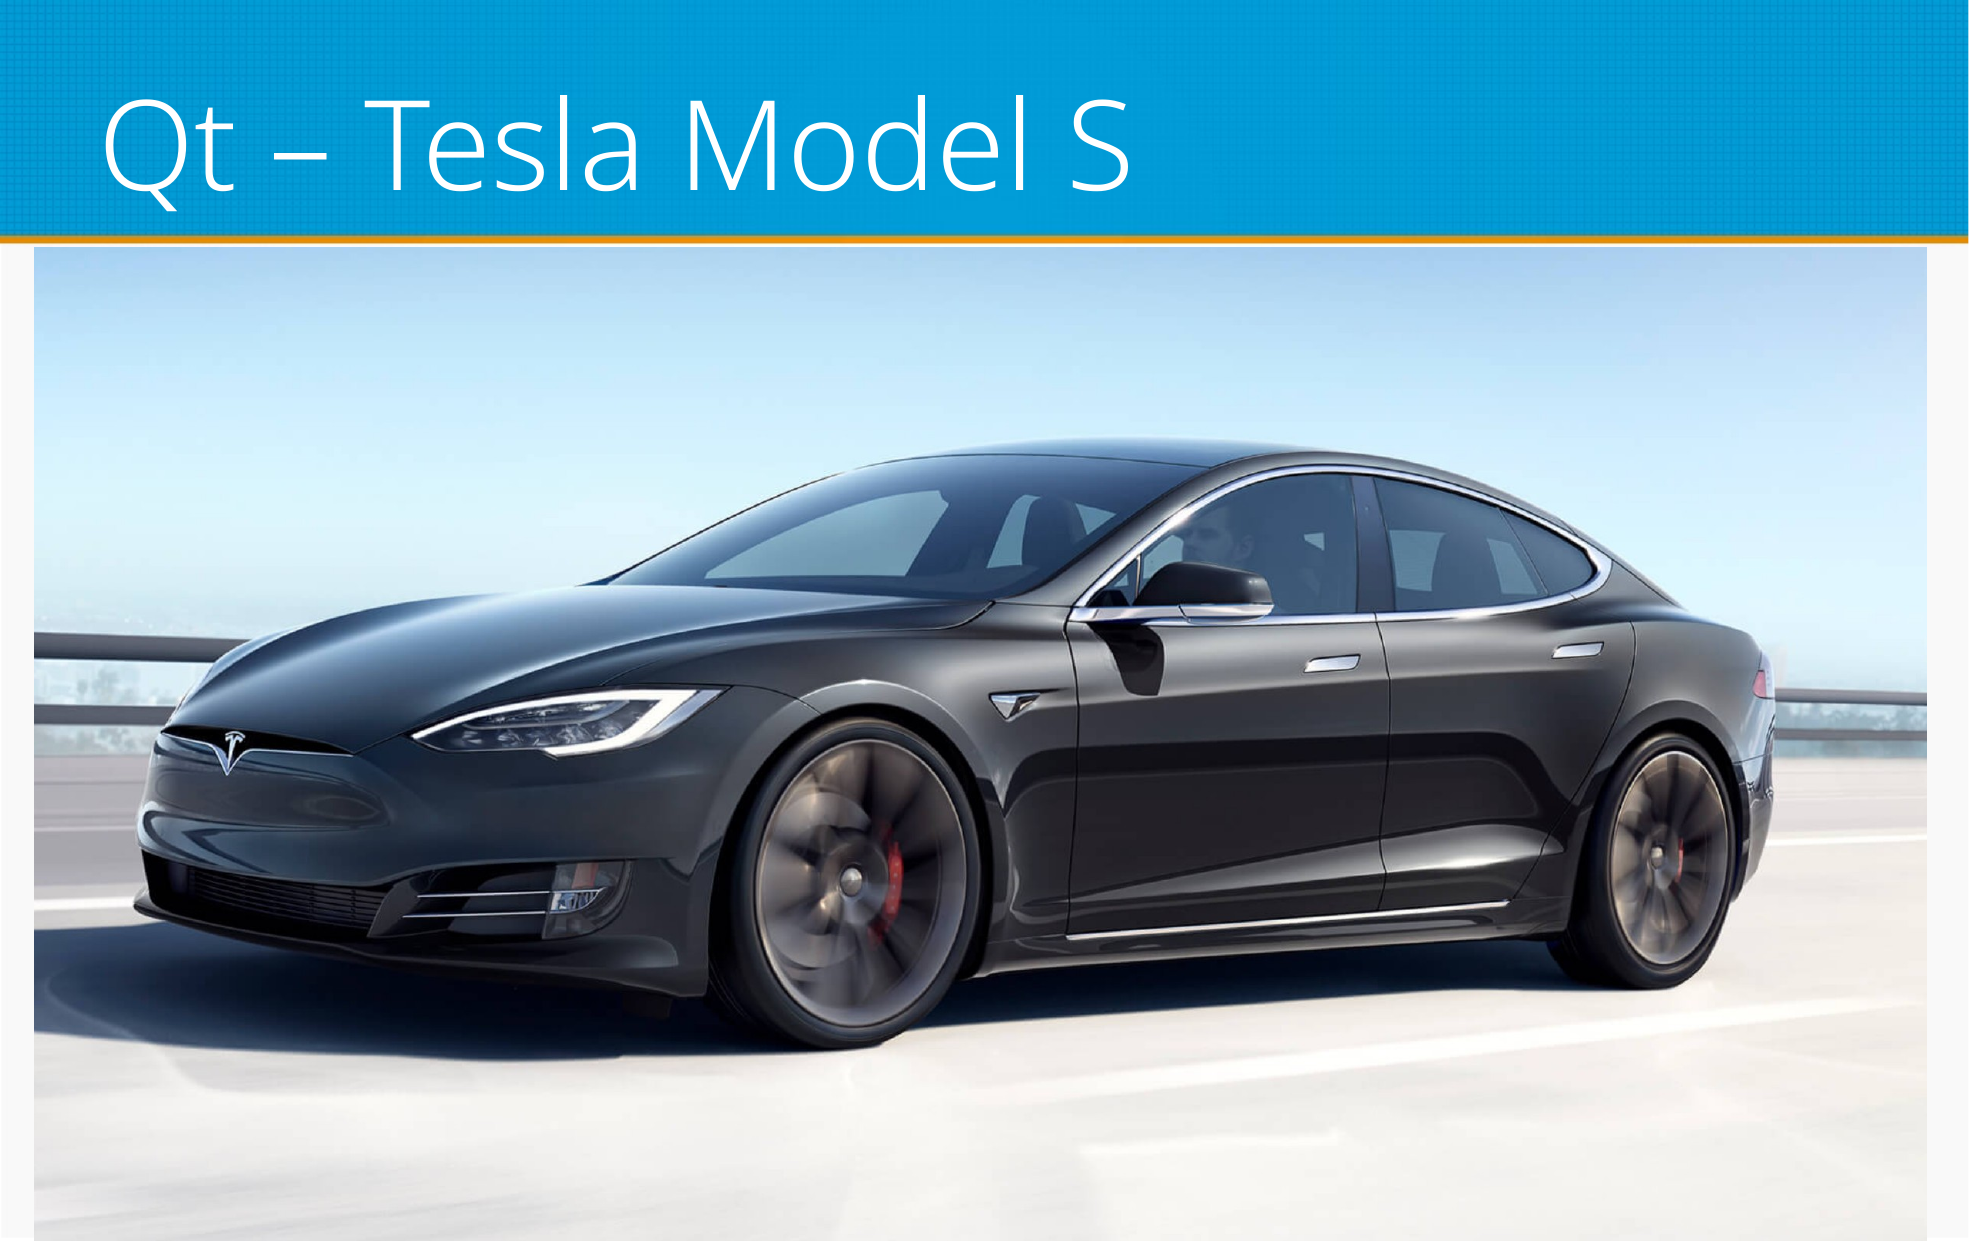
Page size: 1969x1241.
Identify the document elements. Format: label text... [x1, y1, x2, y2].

title Qt – Tesla Model S [98, 19, 1870, 227]
picture [0, 233, 1969, 1241]
